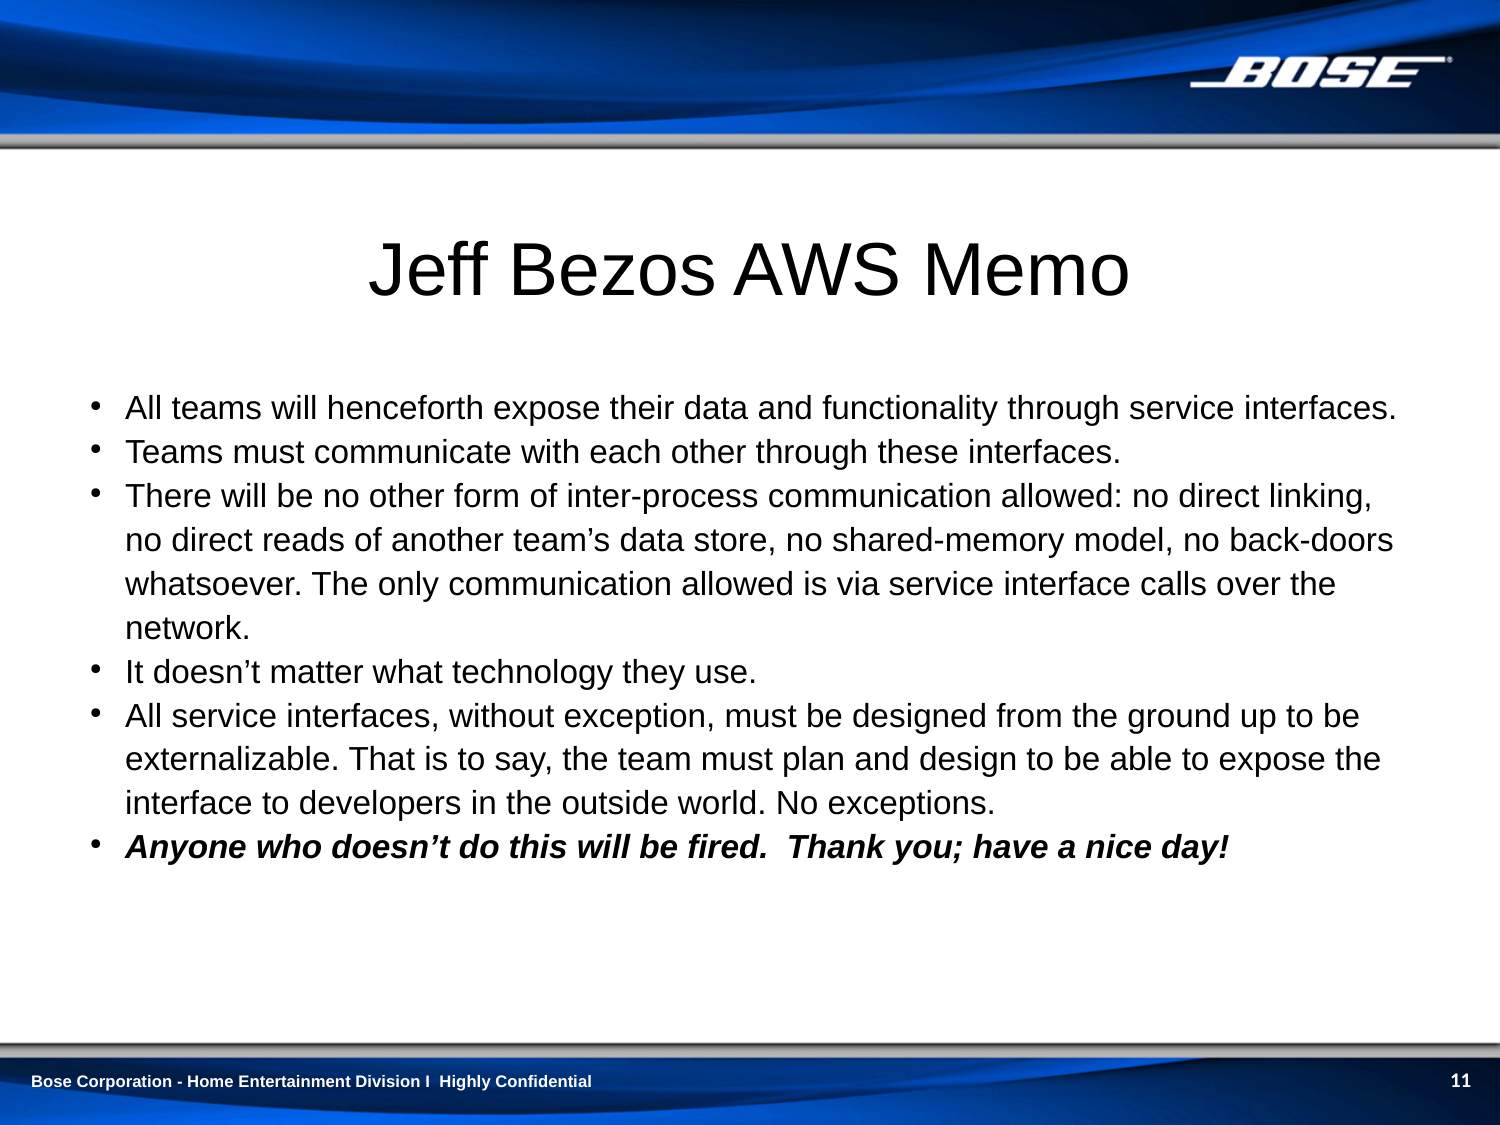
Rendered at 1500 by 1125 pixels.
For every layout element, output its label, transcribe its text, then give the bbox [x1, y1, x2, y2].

text_box Jeff Bezos AWS Memo [74, 185, 1425, 345]
picture [0, 0, 1500, 1125]
text_box All teams will henceforth expose their data and functionality through service interfaces. Teams must communicate with each other through these interfaces. There will be no other form of inter-process communication allowed: no direct linking, no direct reads of another team’s data store, no shared-memory model, no back-doors whatsoever. The only communication allowed is via service interface calls over the network. It doesn’t matter what technology they use. All service interfaces, without exception, must be designed from the ground up to be externalizable. That is to say, the team must plan and design to be able to expose the interface to developers in the outside world. No exceptions. Anyone who doesn’t do this will be fired. Thank you; have a nice day! [74, 375, 1425, 1003]
